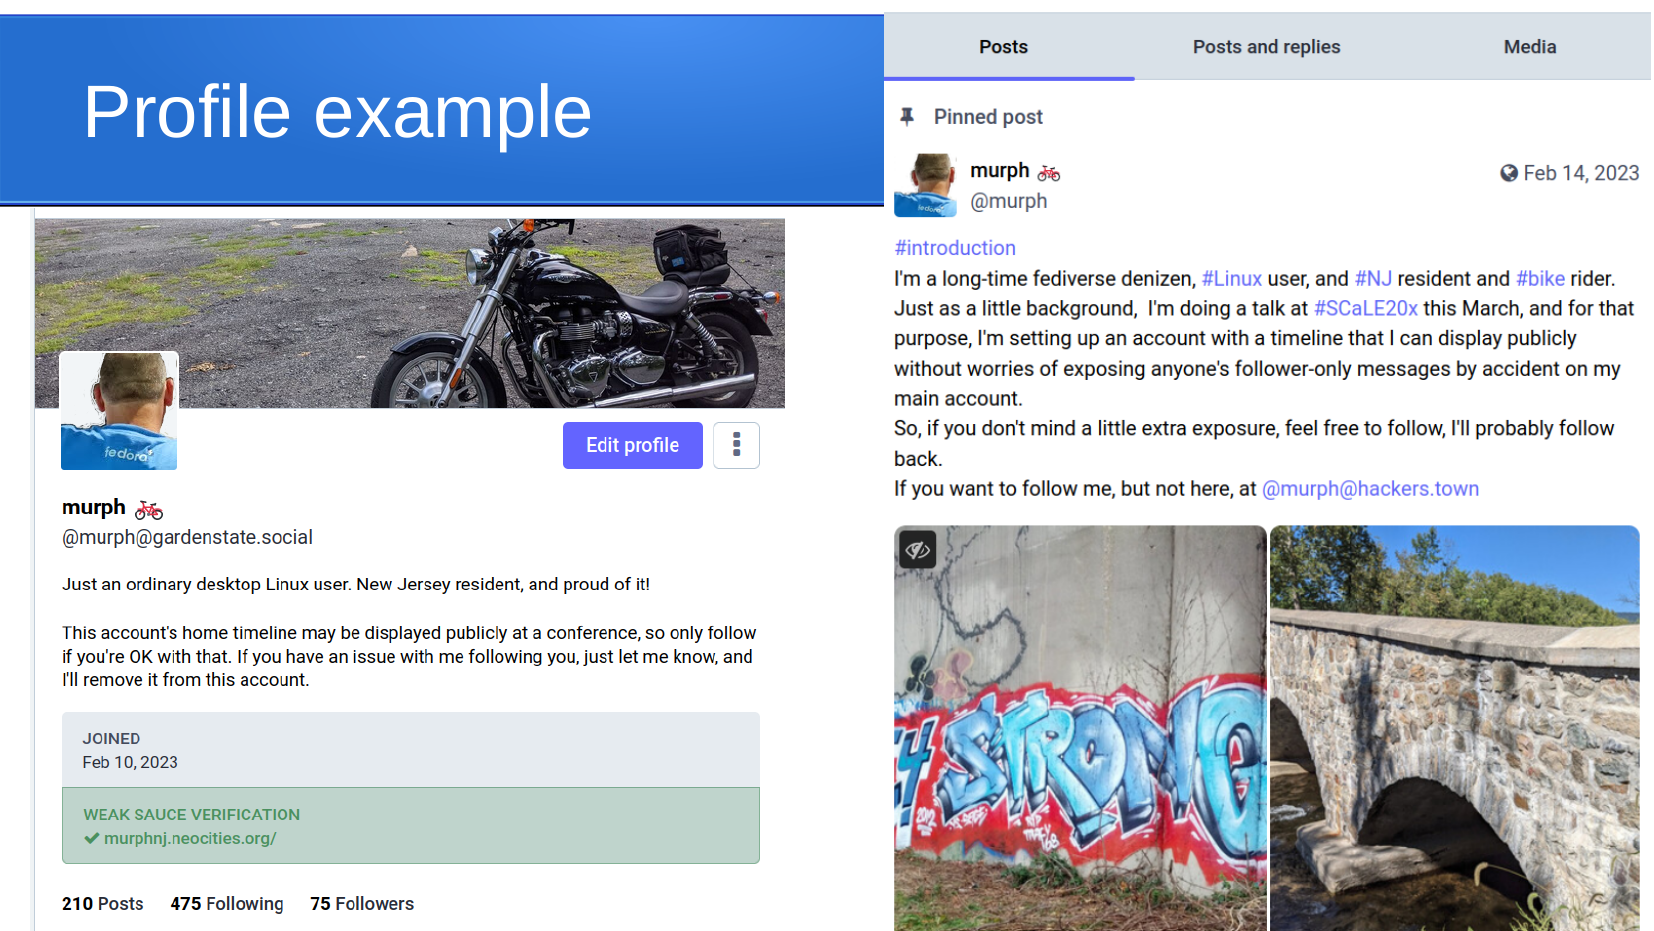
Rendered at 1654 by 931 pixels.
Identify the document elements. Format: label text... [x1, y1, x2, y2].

title Profile example [82, 35, 884, 189]
picture [30, 208, 785, 931]
picture [884, 0, 1651, 931]
